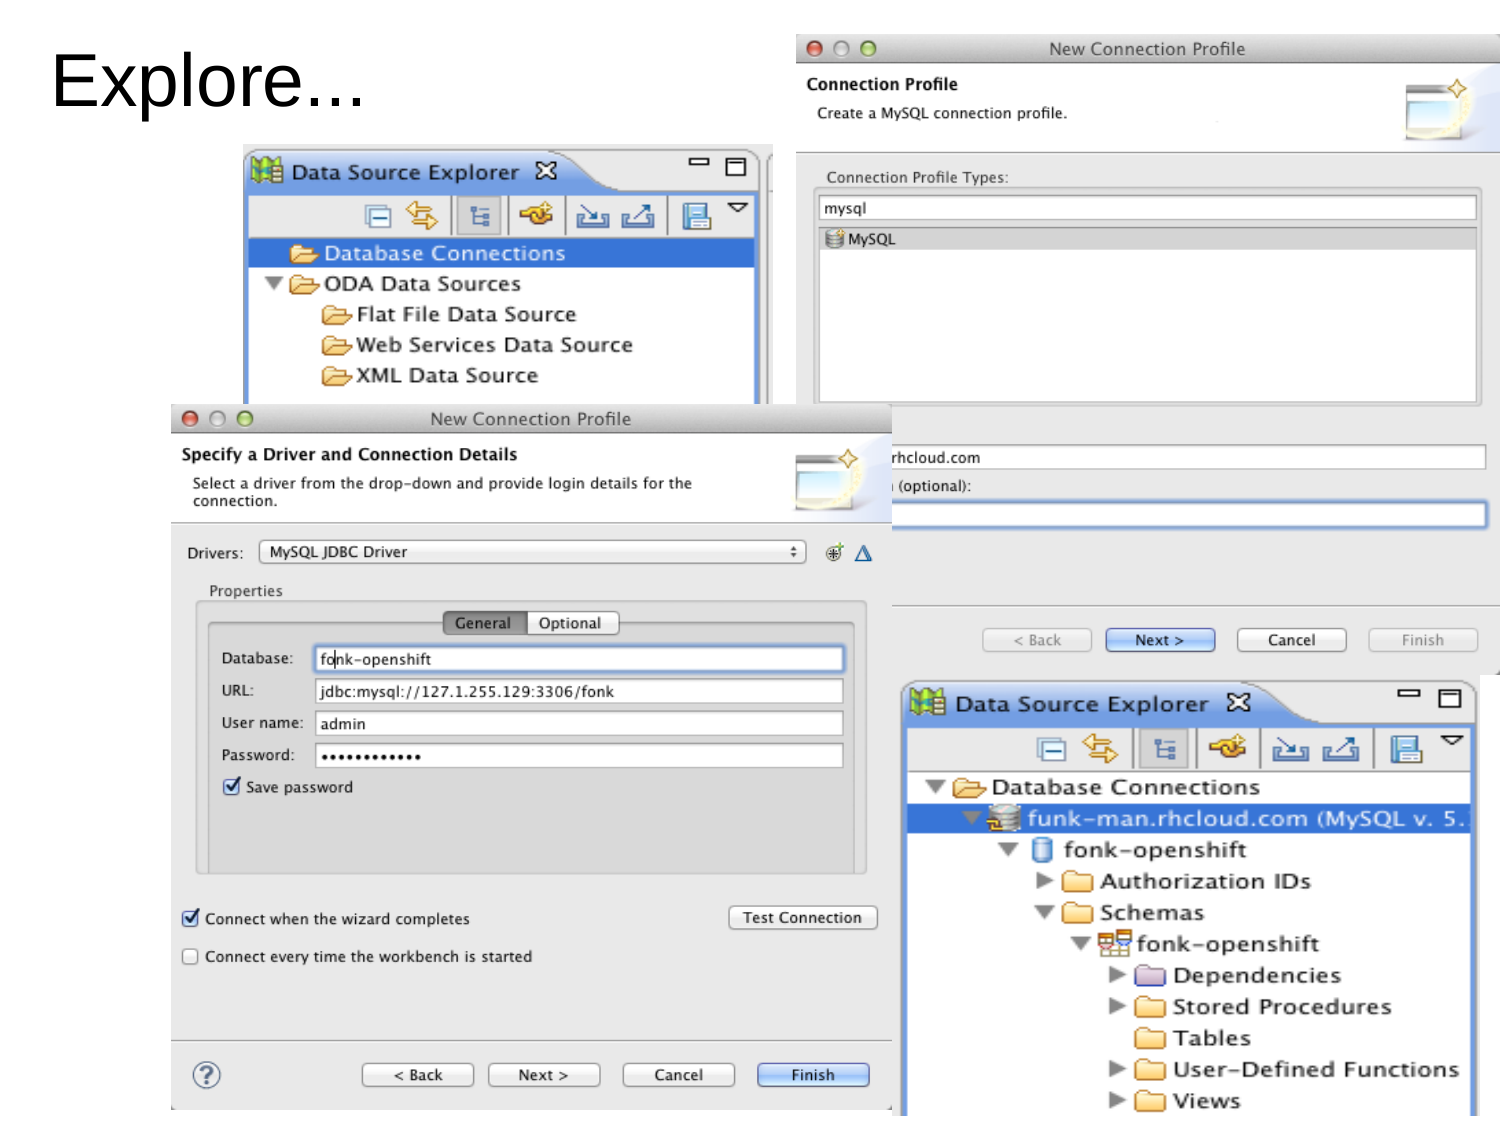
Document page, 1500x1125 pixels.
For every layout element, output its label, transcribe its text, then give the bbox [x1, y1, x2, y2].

title Explore... [35, 0, 1311, 194]
picture [171, 34, 1500, 1116]
